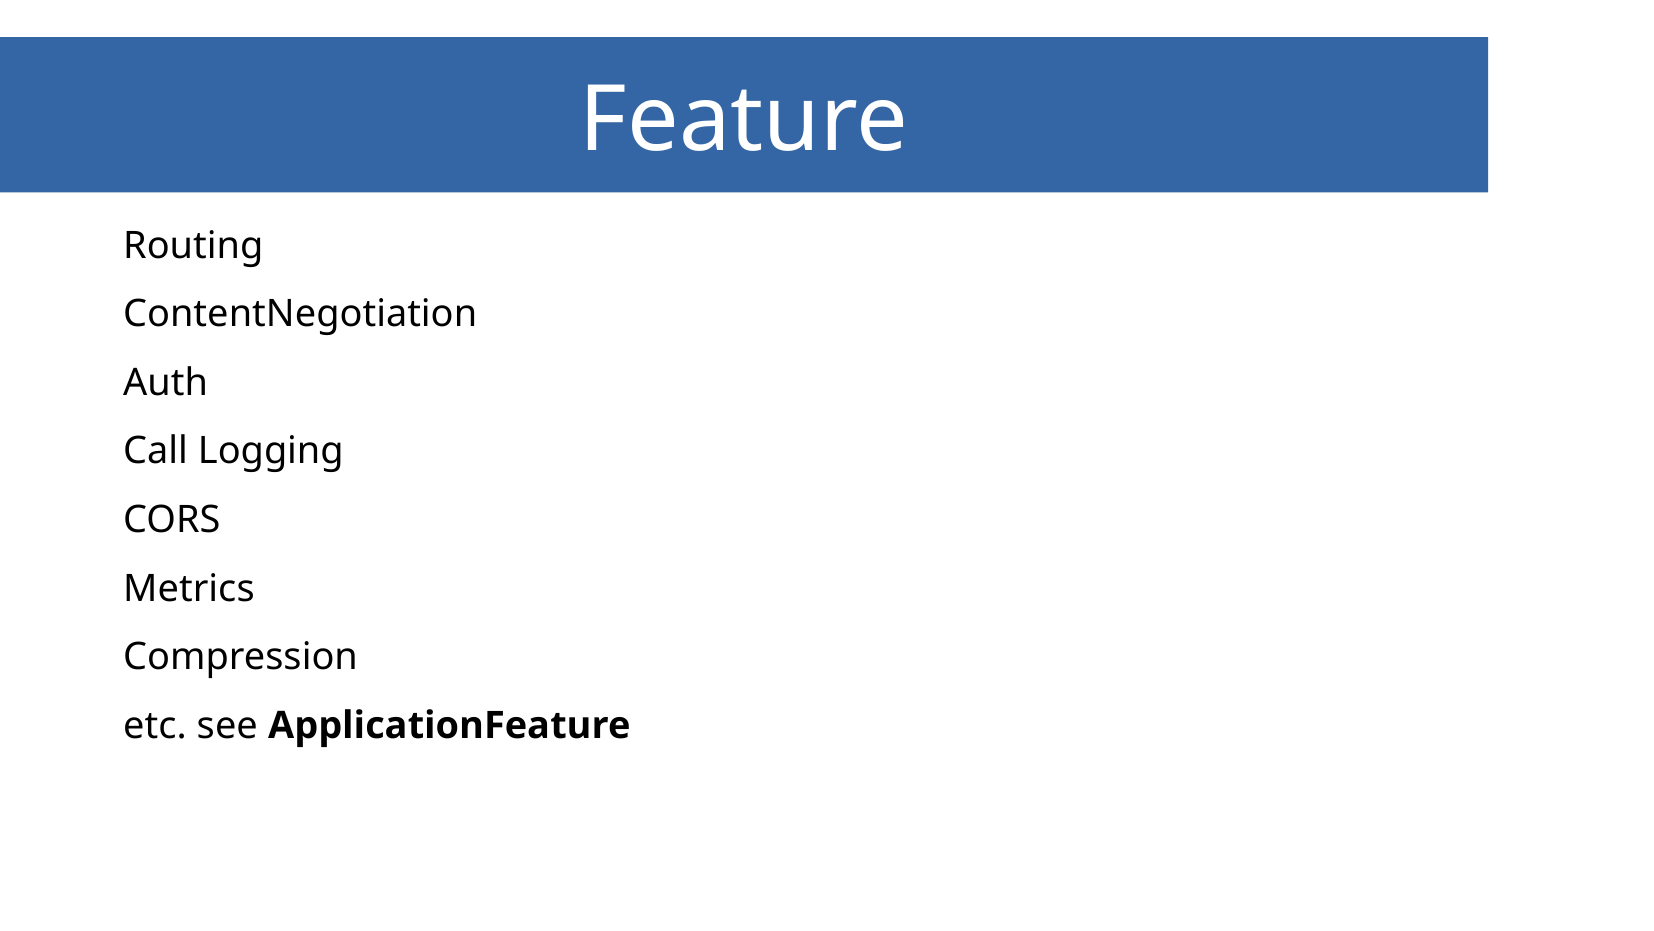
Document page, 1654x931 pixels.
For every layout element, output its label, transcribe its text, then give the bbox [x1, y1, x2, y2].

title Feature [0, 37, 1489, 193]
list Routing ContentNegotiation Auth Call Logging CORS Metrics Compression etc. see ApplicationFeature [82, 217, 1571, 758]
